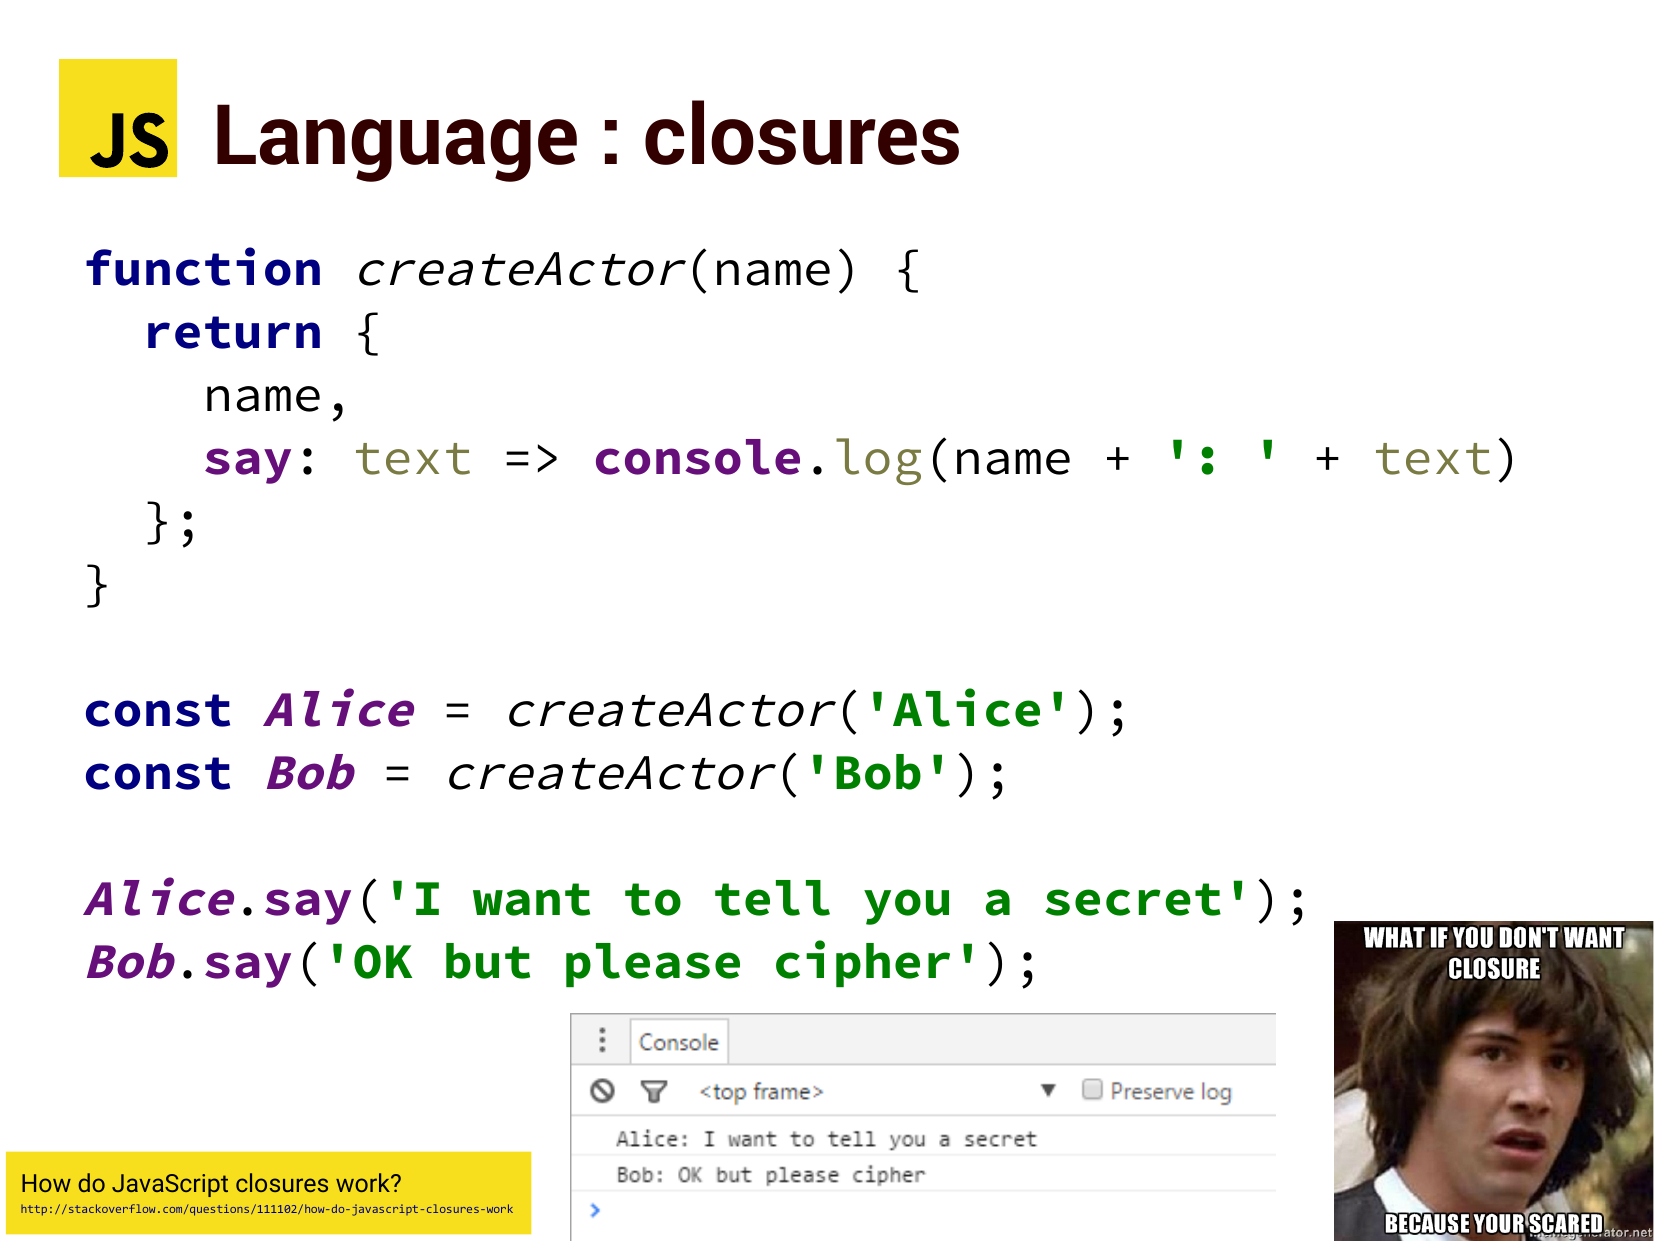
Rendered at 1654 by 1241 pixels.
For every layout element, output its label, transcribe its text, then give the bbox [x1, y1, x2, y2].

picture [570, 1013, 1276, 1241]
picture [1334, 921, 1654, 1241]
title Language : closures [194, 72, 1559, 201]
list function createActor(name) { return { name, say: text => console.log(name + ': ' + text) }; } const Alice = createActor('Alice'); const Bob = createActor('Bob'); Alice.say('I want to tell you a secret'); Bob.say('OK but please cipher'); [82, 236, 1571, 1093]
text_box How do JavaScript closures work? http://stackoverflow.com/questions/111102/how-do-javascript-closures-work [5, 1151, 532, 1235]
